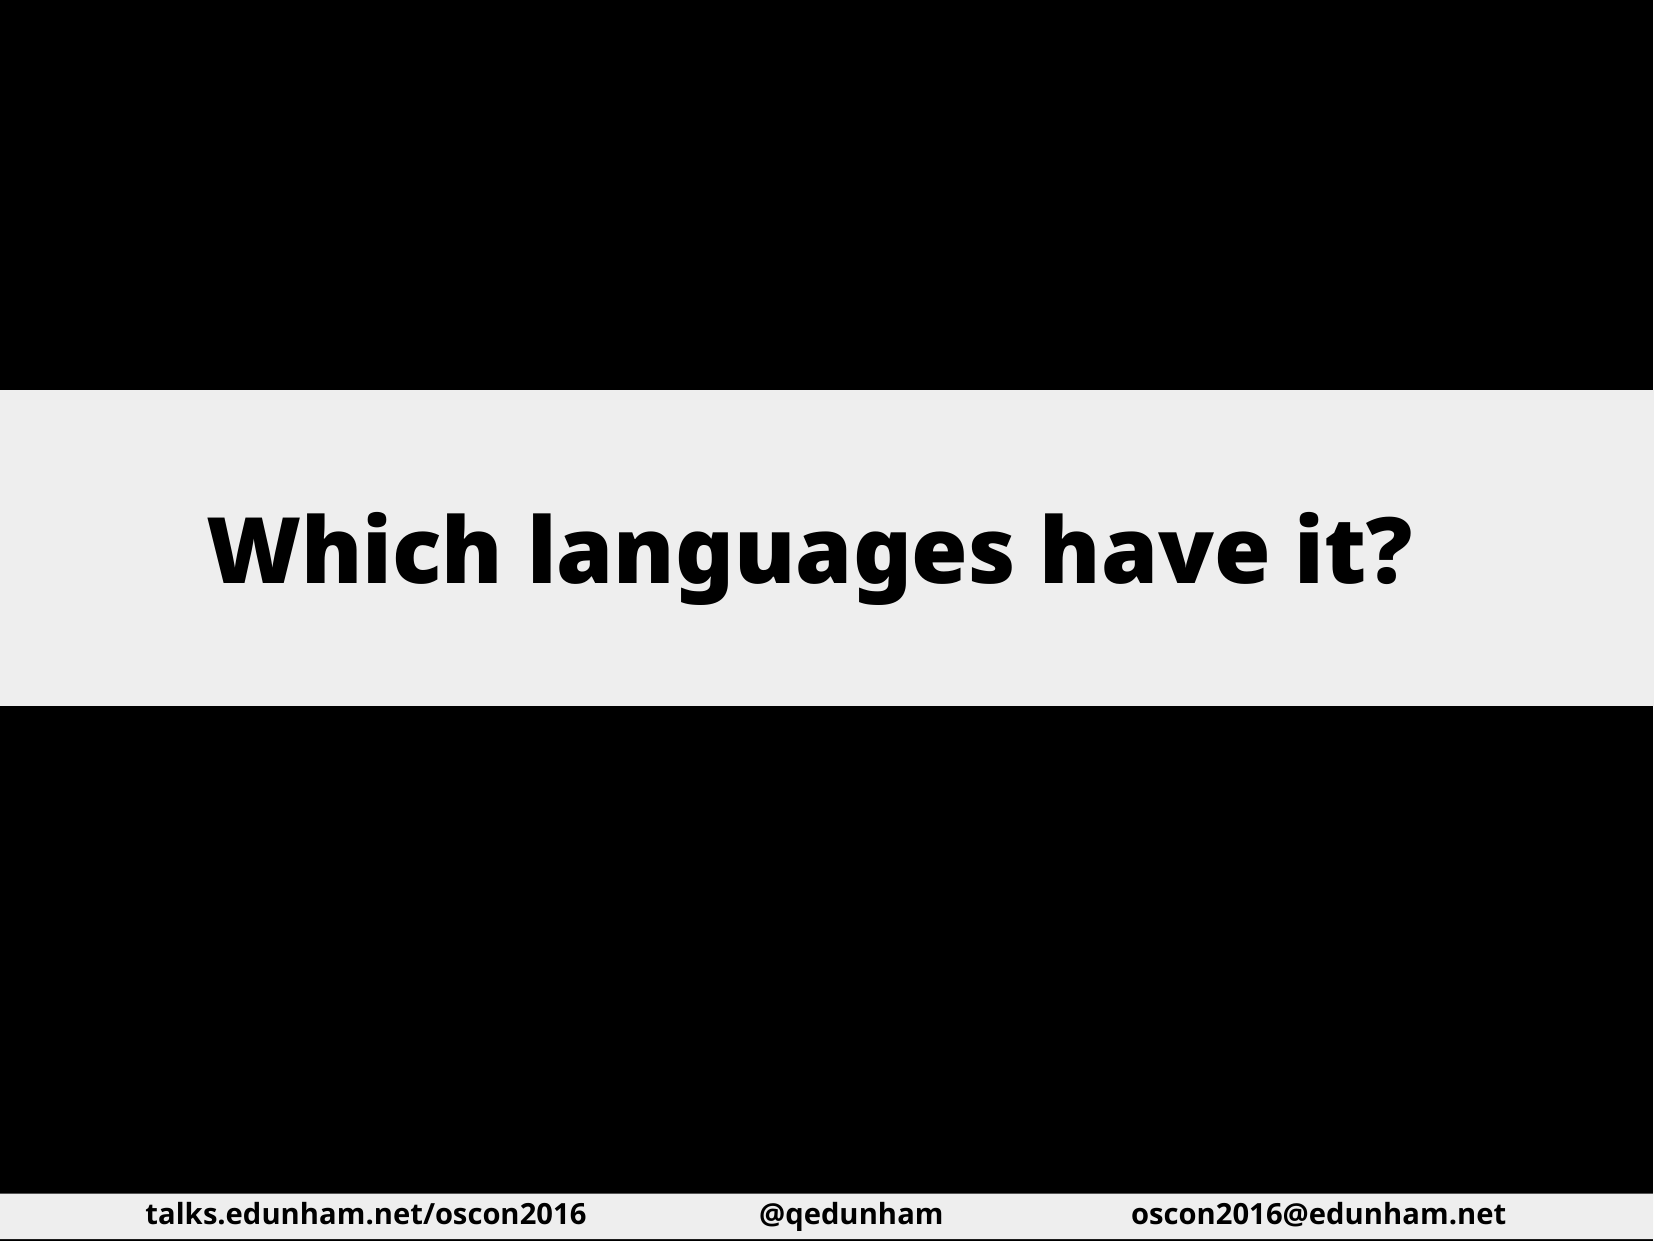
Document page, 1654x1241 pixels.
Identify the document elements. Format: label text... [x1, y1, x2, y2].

title Which languages have it? [0, 390, 1621, 706]
